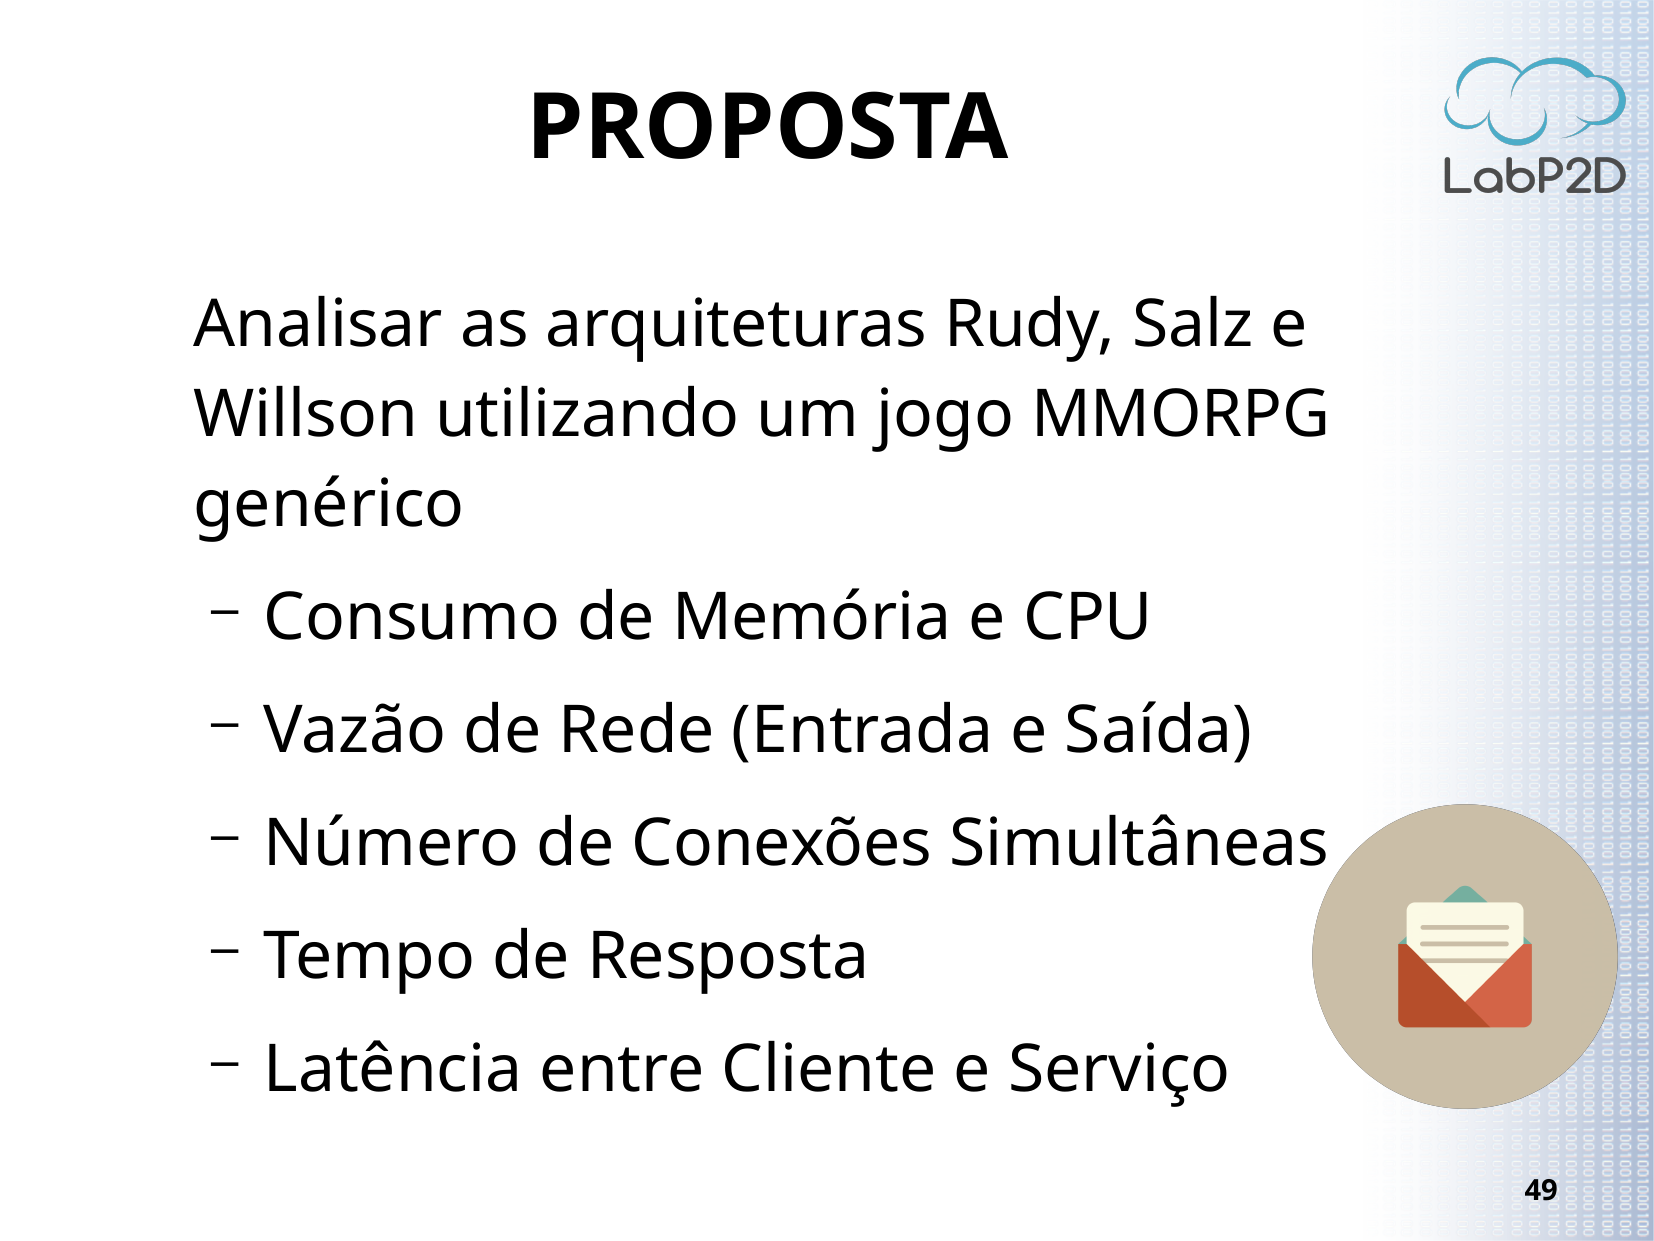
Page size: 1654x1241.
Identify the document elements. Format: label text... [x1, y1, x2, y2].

title PROPOSTA [82, 19, 1453, 227]
picture [1311, 1, 1654, 1240]
list Analisar as arquiteturas Rudy, Salz e Willson utilizando um jogo MMORPG genérico Consumo de Memória e CPU Vazão de Rede (Entrada e Saída) Número de Conexões Simultâneas Tempo de Resposta Latência entre Cliente e Serviço [123, 271, 1536, 1116]
